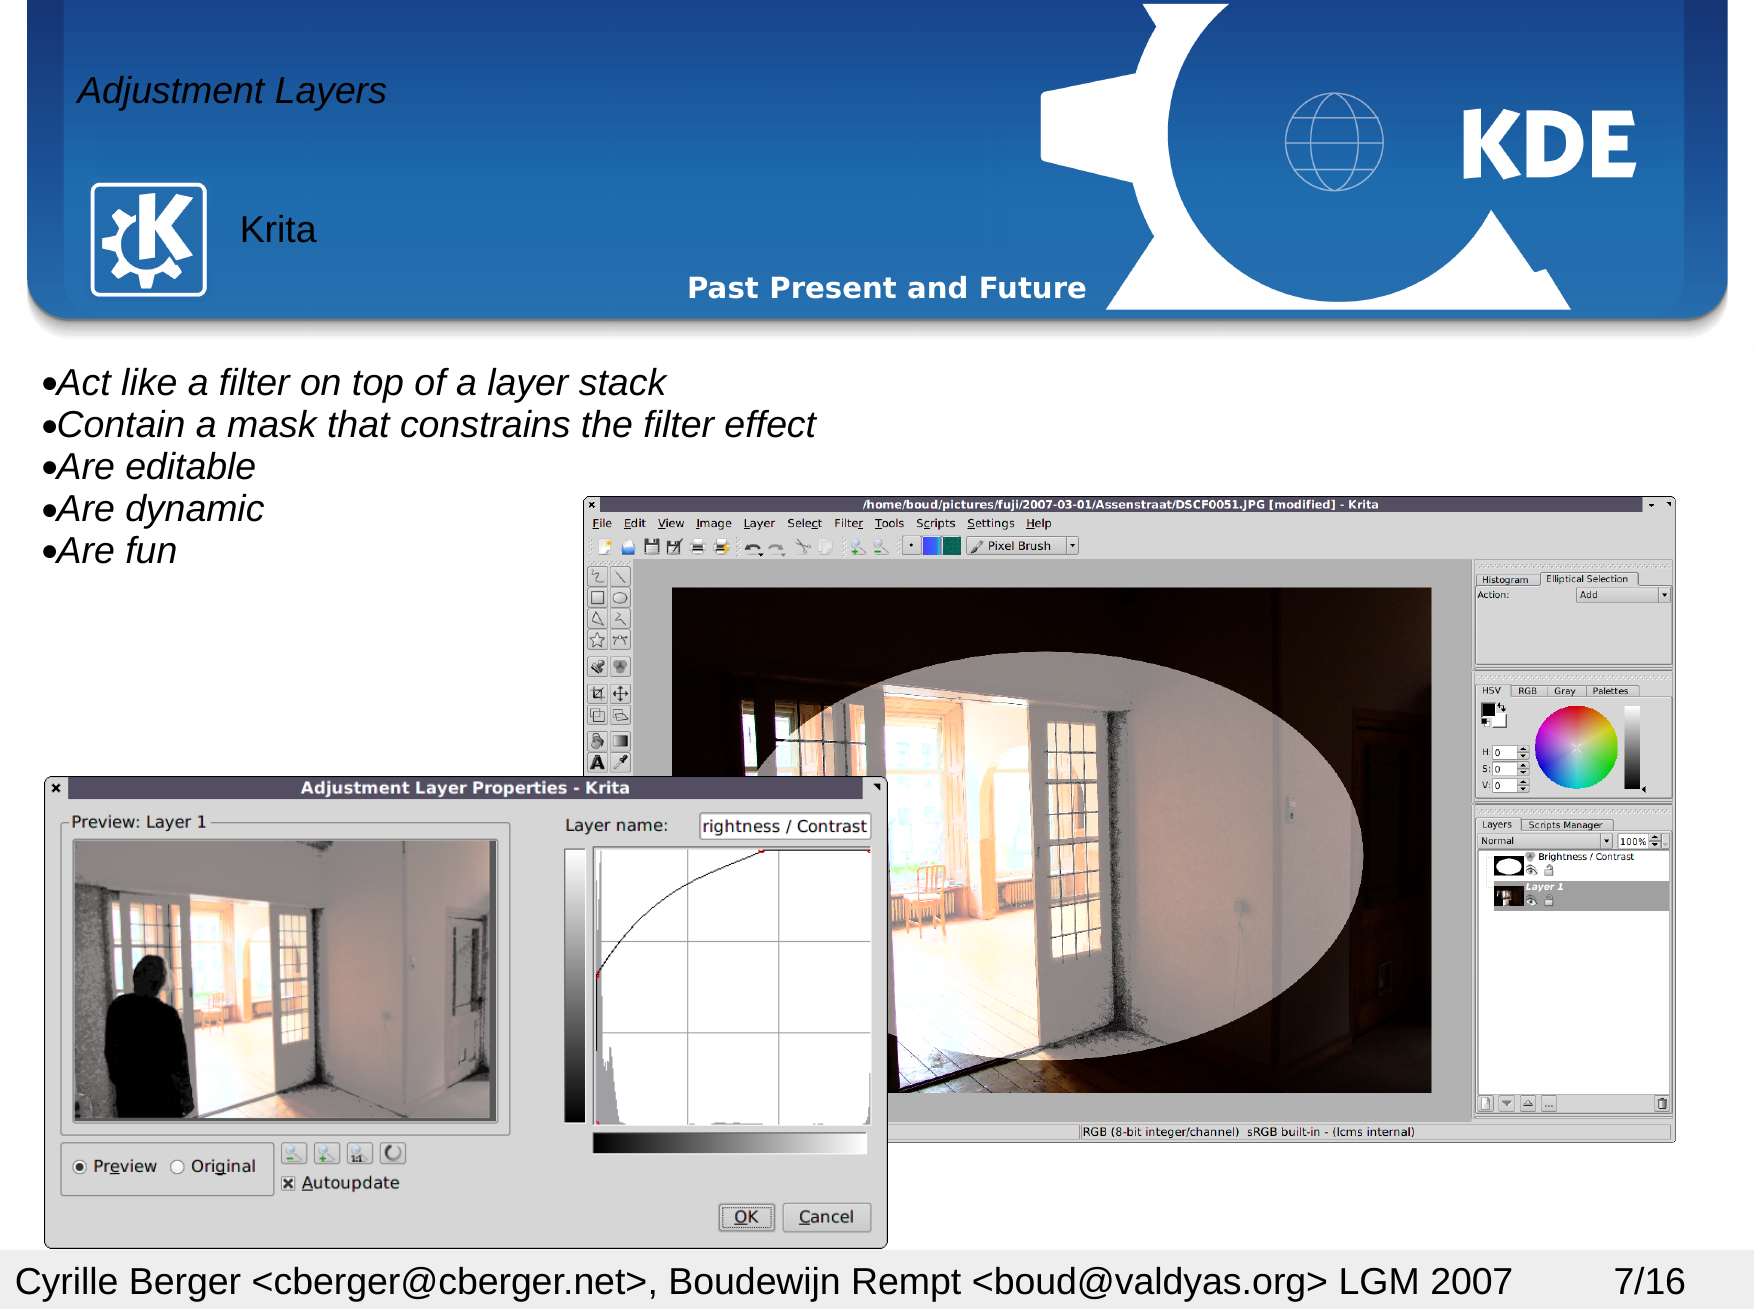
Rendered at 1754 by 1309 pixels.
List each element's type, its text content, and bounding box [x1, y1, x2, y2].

picture [0, 0, 1754, 349]
text_box Act like a filter on top of a layer stack Contain a mask that constrains the filter effect Are editable Are dynamic Are fun [27, 354, 1717, 1255]
picture [44, 496, 1676, 1249]
text_box Adjustment Layers [62, 62, 1336, 190]
